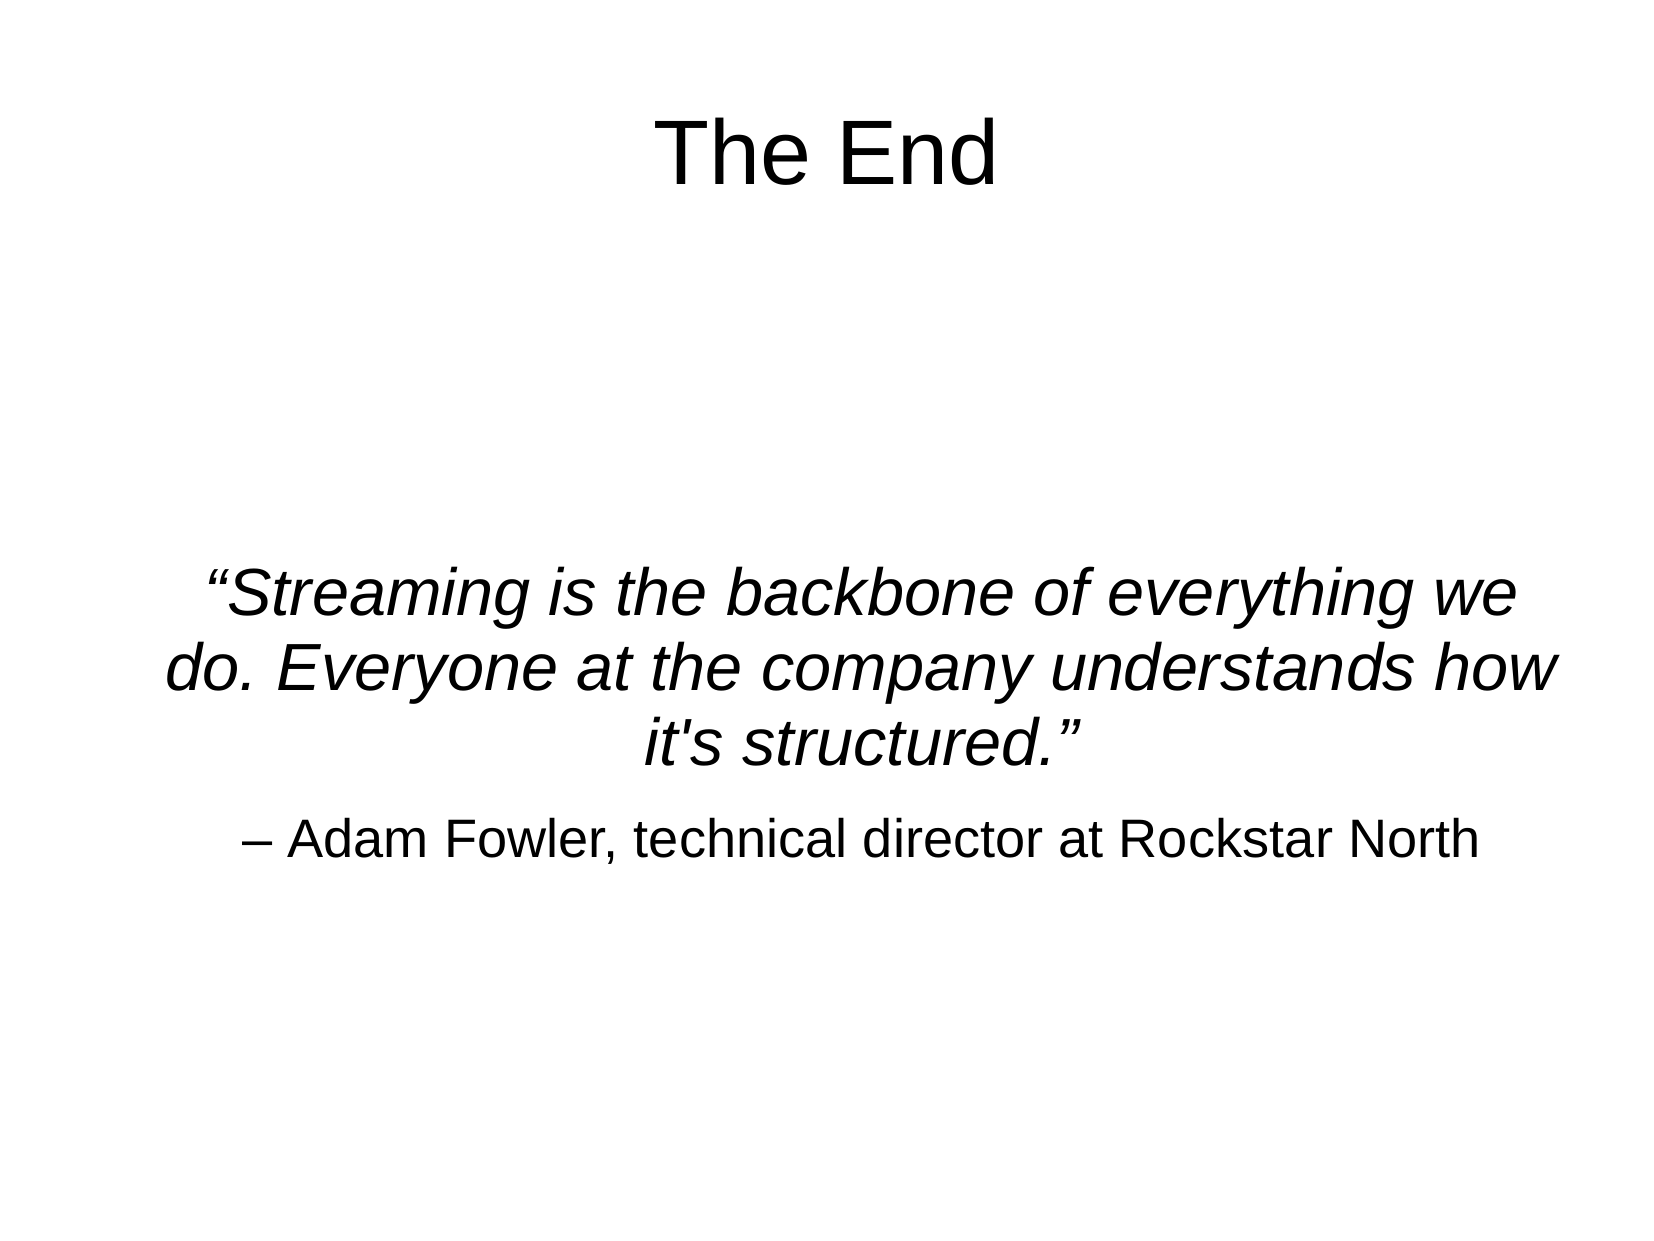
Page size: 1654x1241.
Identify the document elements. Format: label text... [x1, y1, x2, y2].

list “Streaming is the backbone of everything we do. Everyone at the company understands how it's structured.” – Adam Fowler, technical director at Rockstar North [82, 555, 1571, 1010]
title The End [82, 49, 1571, 257]
